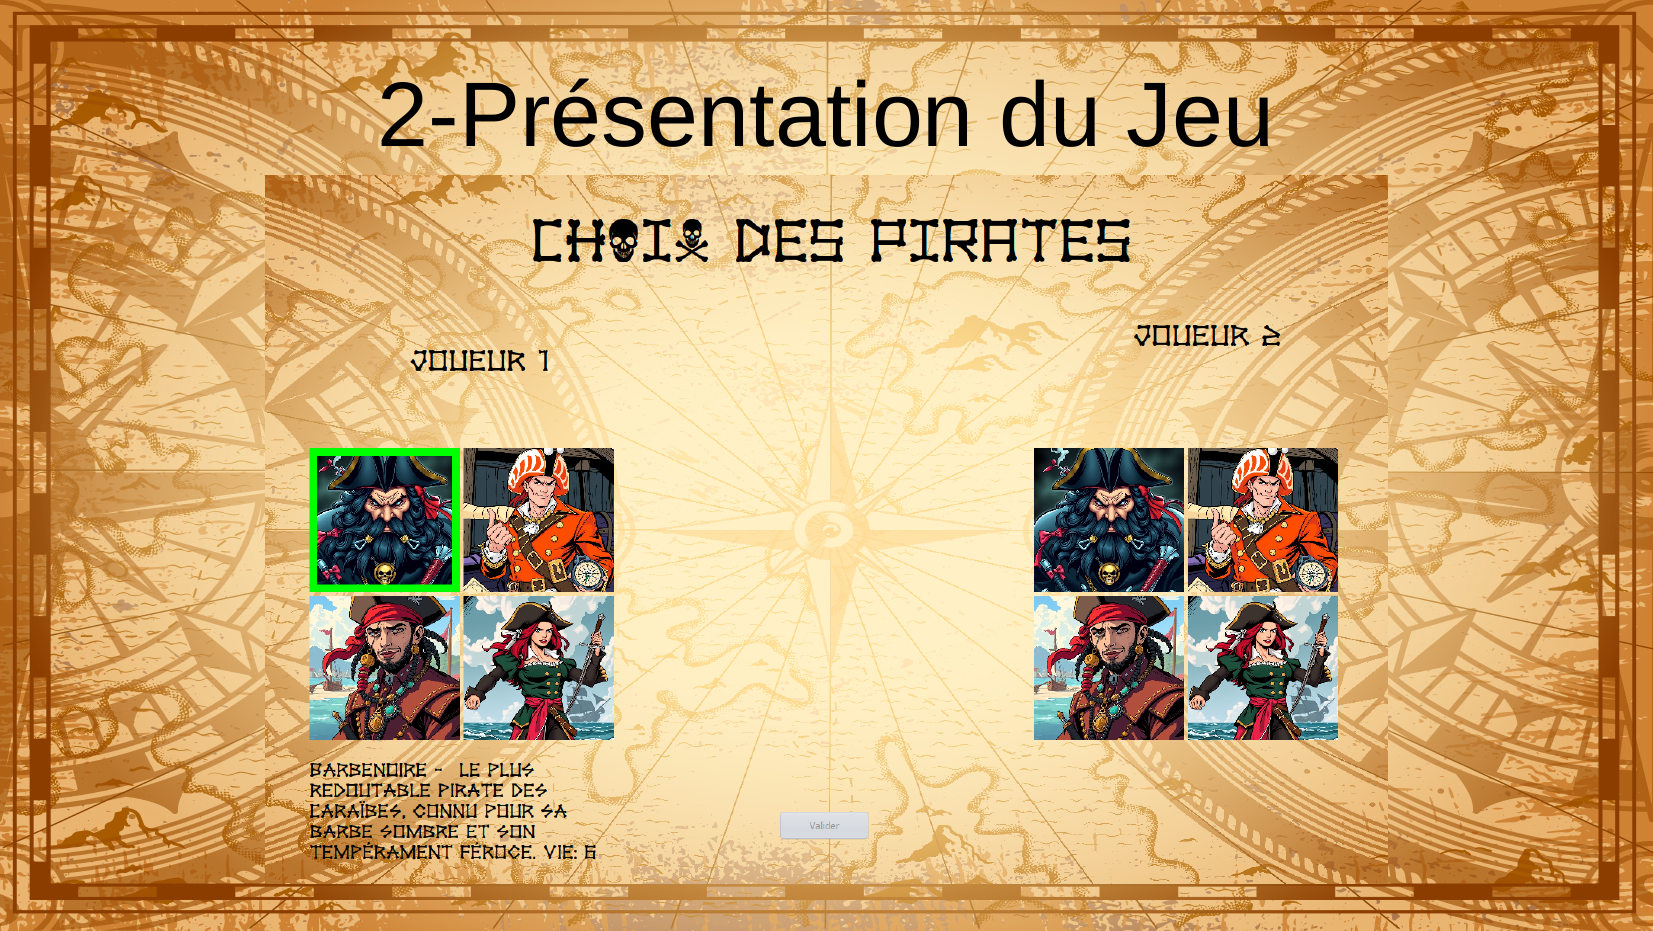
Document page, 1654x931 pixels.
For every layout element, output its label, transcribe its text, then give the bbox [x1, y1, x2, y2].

picture [0, 0, 1654, 931]
title 2-Présentation du Jeu [82, 37, 1571, 193]
